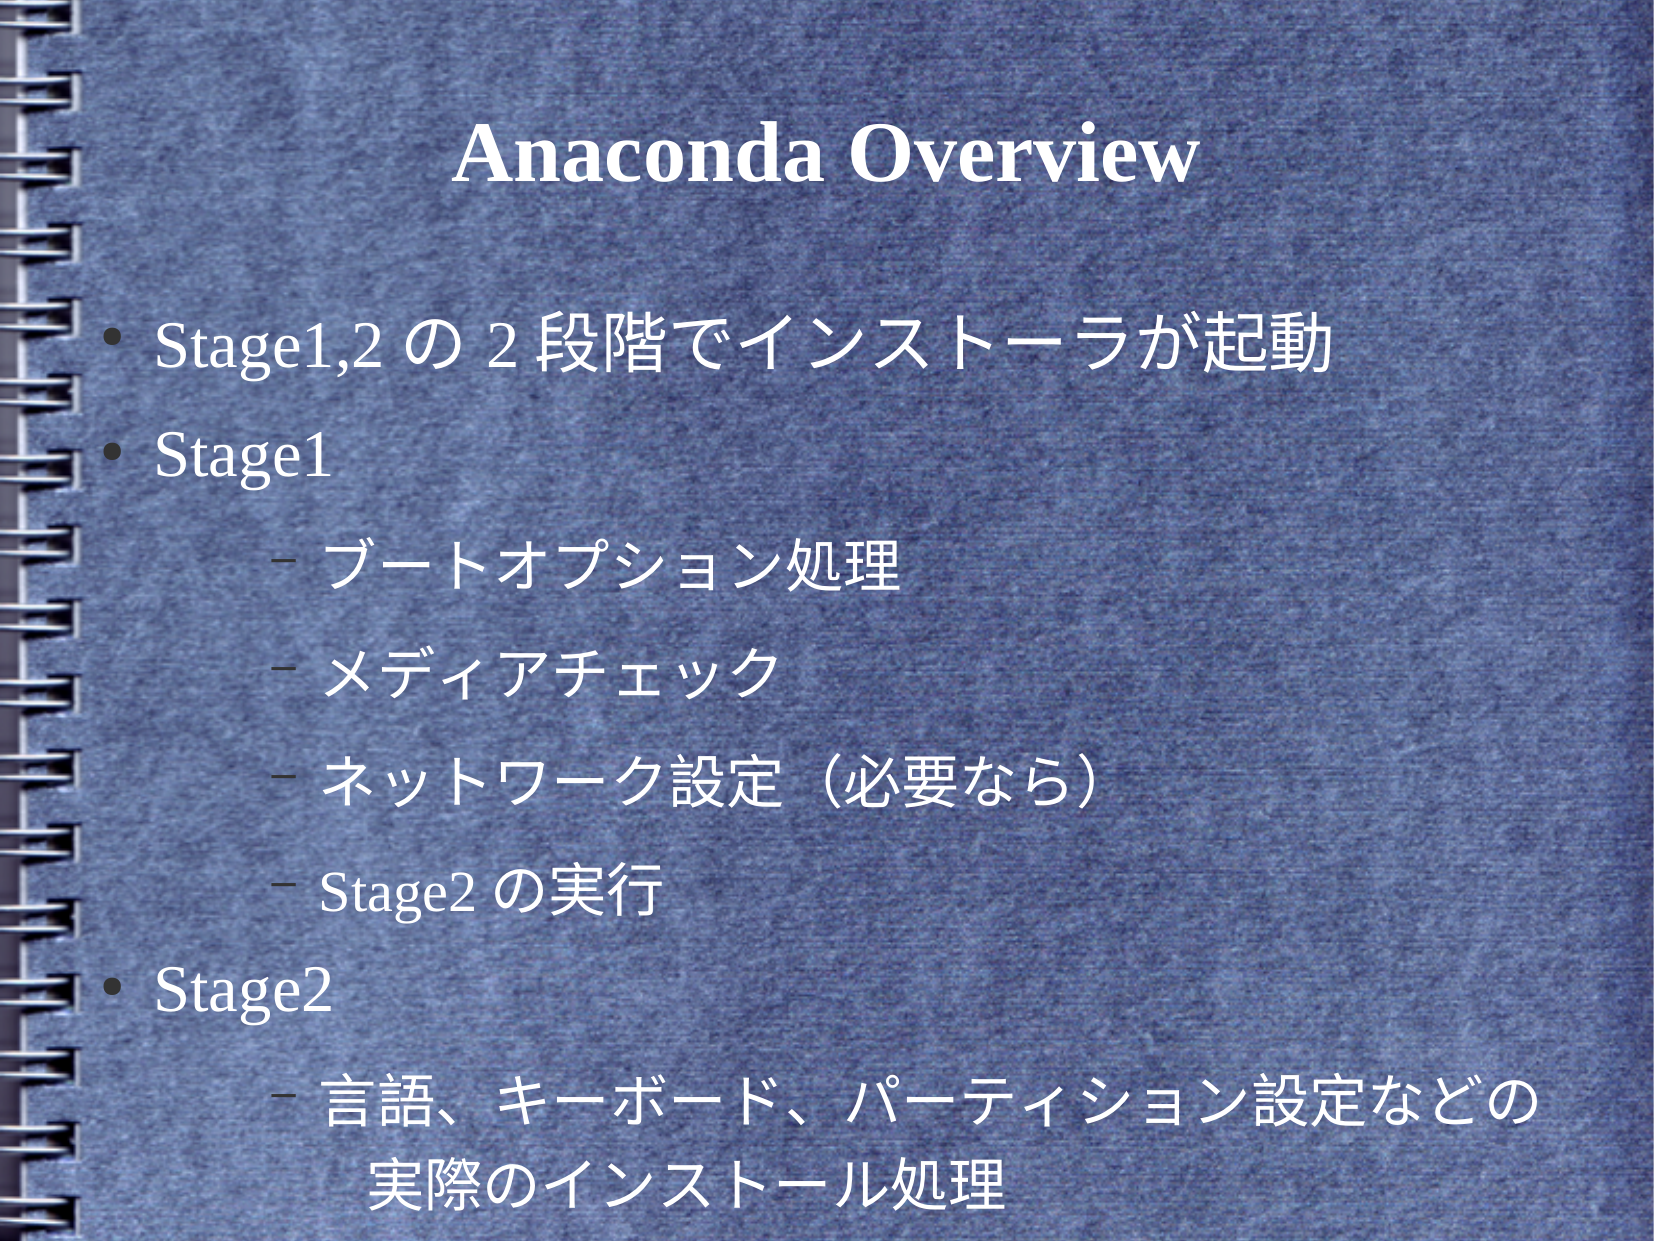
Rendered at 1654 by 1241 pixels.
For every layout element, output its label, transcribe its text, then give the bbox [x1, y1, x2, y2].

list Stage1,2の2段階でインストーラが起動 Stage1 ブートオプション処理 メディアチェック ネットワーク設定（必要なら） Stage2の実行 Stage2 言語、キーボード、パーティション設定などの実際のインストール処理 [82, 290, 1571, 1109]
picture [0, 0, 1654, 1241]
title Anaconda Overview [82, 49, 1571, 257]
